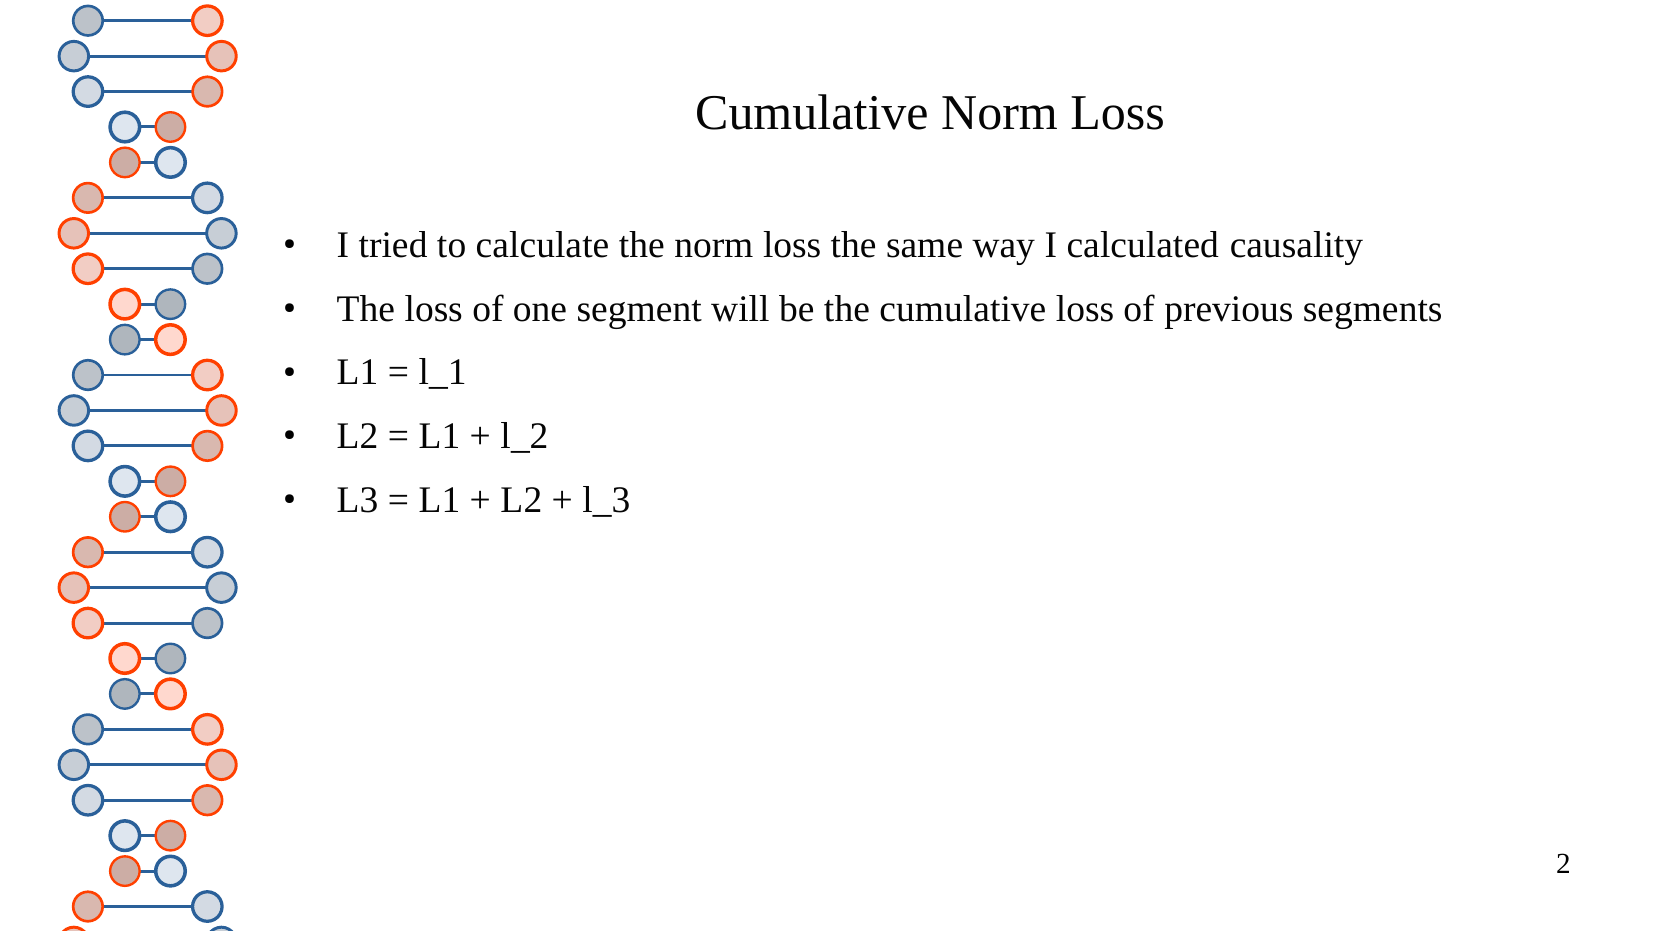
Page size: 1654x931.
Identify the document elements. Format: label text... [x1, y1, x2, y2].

title Cumulative Norm Loss [265, 35, 1595, 189]
list I tried to calculate the norm loss the same way I calculated causality The loss of one segment will be the cumulative loss of previous segments L1 = l_1 L2 = L1 + l_2 L3 = L1 + L2 + l_3 [265, 224, 1595, 764]
